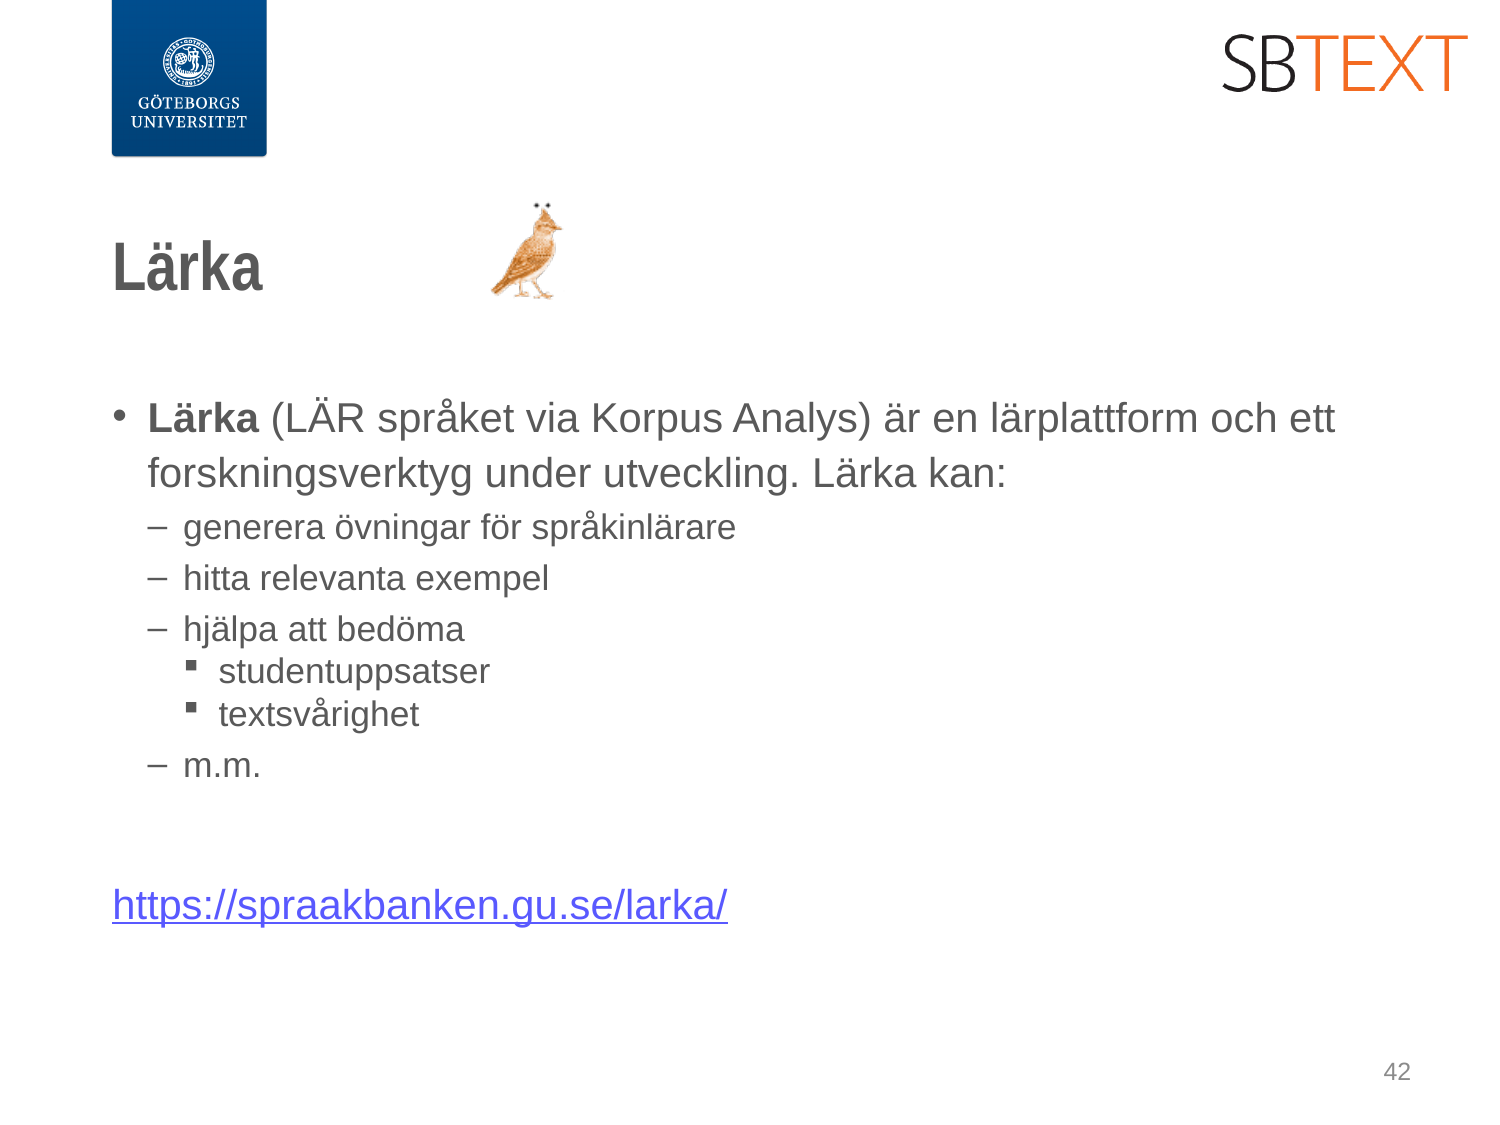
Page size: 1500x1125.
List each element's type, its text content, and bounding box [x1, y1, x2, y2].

title Lärka [112, 231, 1412, 362]
picture [110, 0, 268, 159]
slide_number <number> [1316, 1051, 1412, 1091]
list Lärka (LÄR språket via Korpus Analys) är en lärplattform och ett forskningsverktyg under utveckling. Lärka kan: generera övningar för språkinlärare hitta relevanta exempel hjälpa att bedöma studentuppsatser textsvårighet m.m. https://spraakbanken.gu.se/larka/ [112, 385, 1341, 1012]
picture [490, 199, 565, 301]
picture [1205, 19, 1476, 110]
